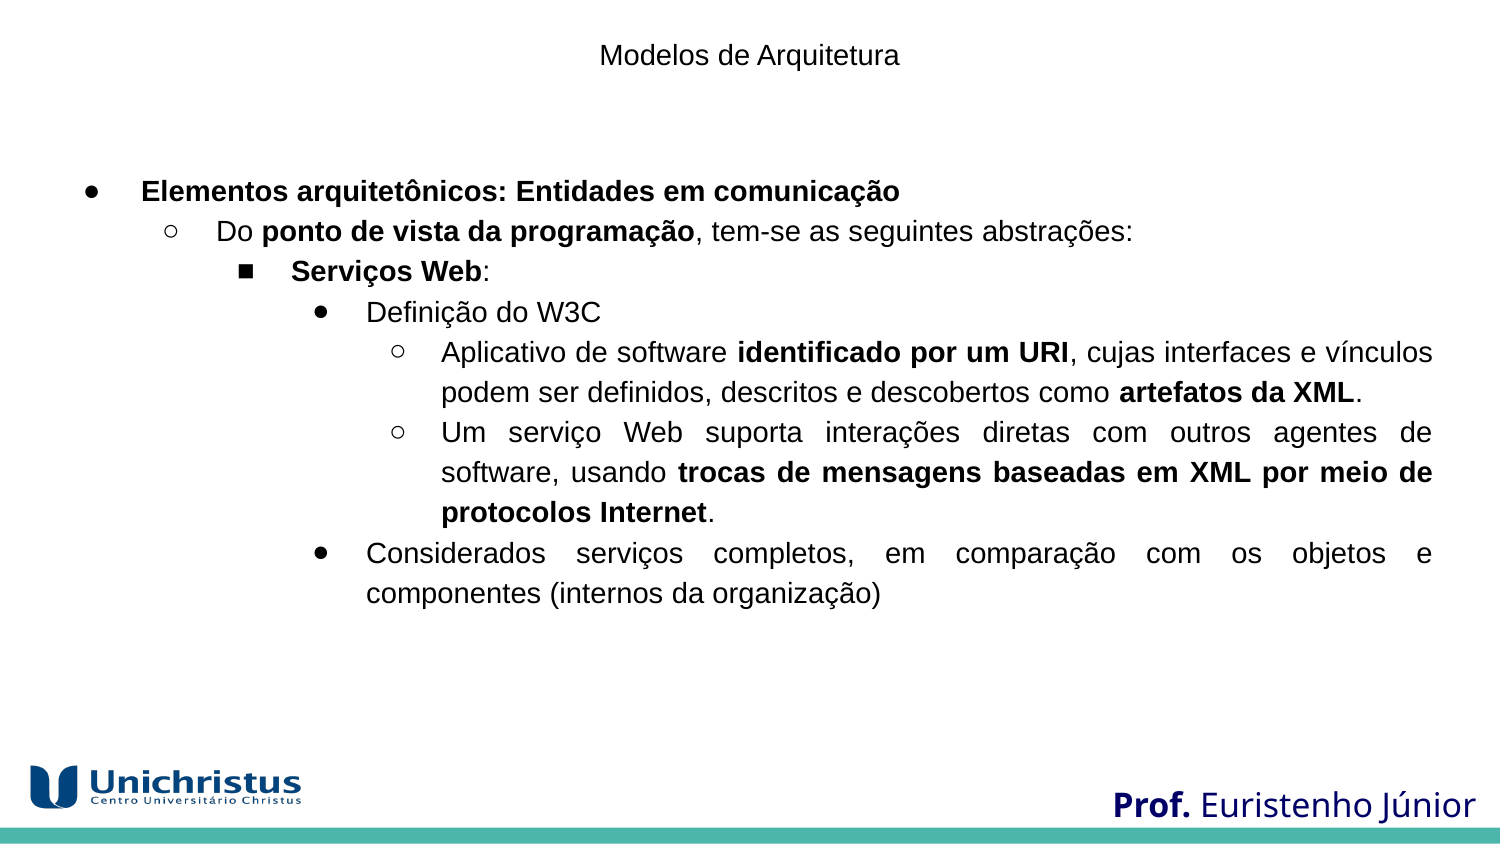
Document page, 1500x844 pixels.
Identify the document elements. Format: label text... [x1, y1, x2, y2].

picture [26, 763, 305, 810]
title Modelos de Arquitetura [51, 20, 1449, 137]
list Elementos arquitetônicos: Entidades em comunicação Do ponto de vista da programação, tem-se as seguintes abstrações: Serviços Web: Definição do W3C Aplicativo de software identificado por um URI, cujas interfaces e vínculos podem ser definidos, descritos e descobertos como artefatos da XML. Um serviço Web suporta interações diretas com outros agentes de software, usando trocas de mensagens baseadas em XML por meio de protocolos Internet. Considerados serviços completos, em comparação com os objetos e componentes (internos da organização) [51, 152, 1449, 750]
text_box Prof. Euristenho Júnior [1097, 773, 1494, 829]
